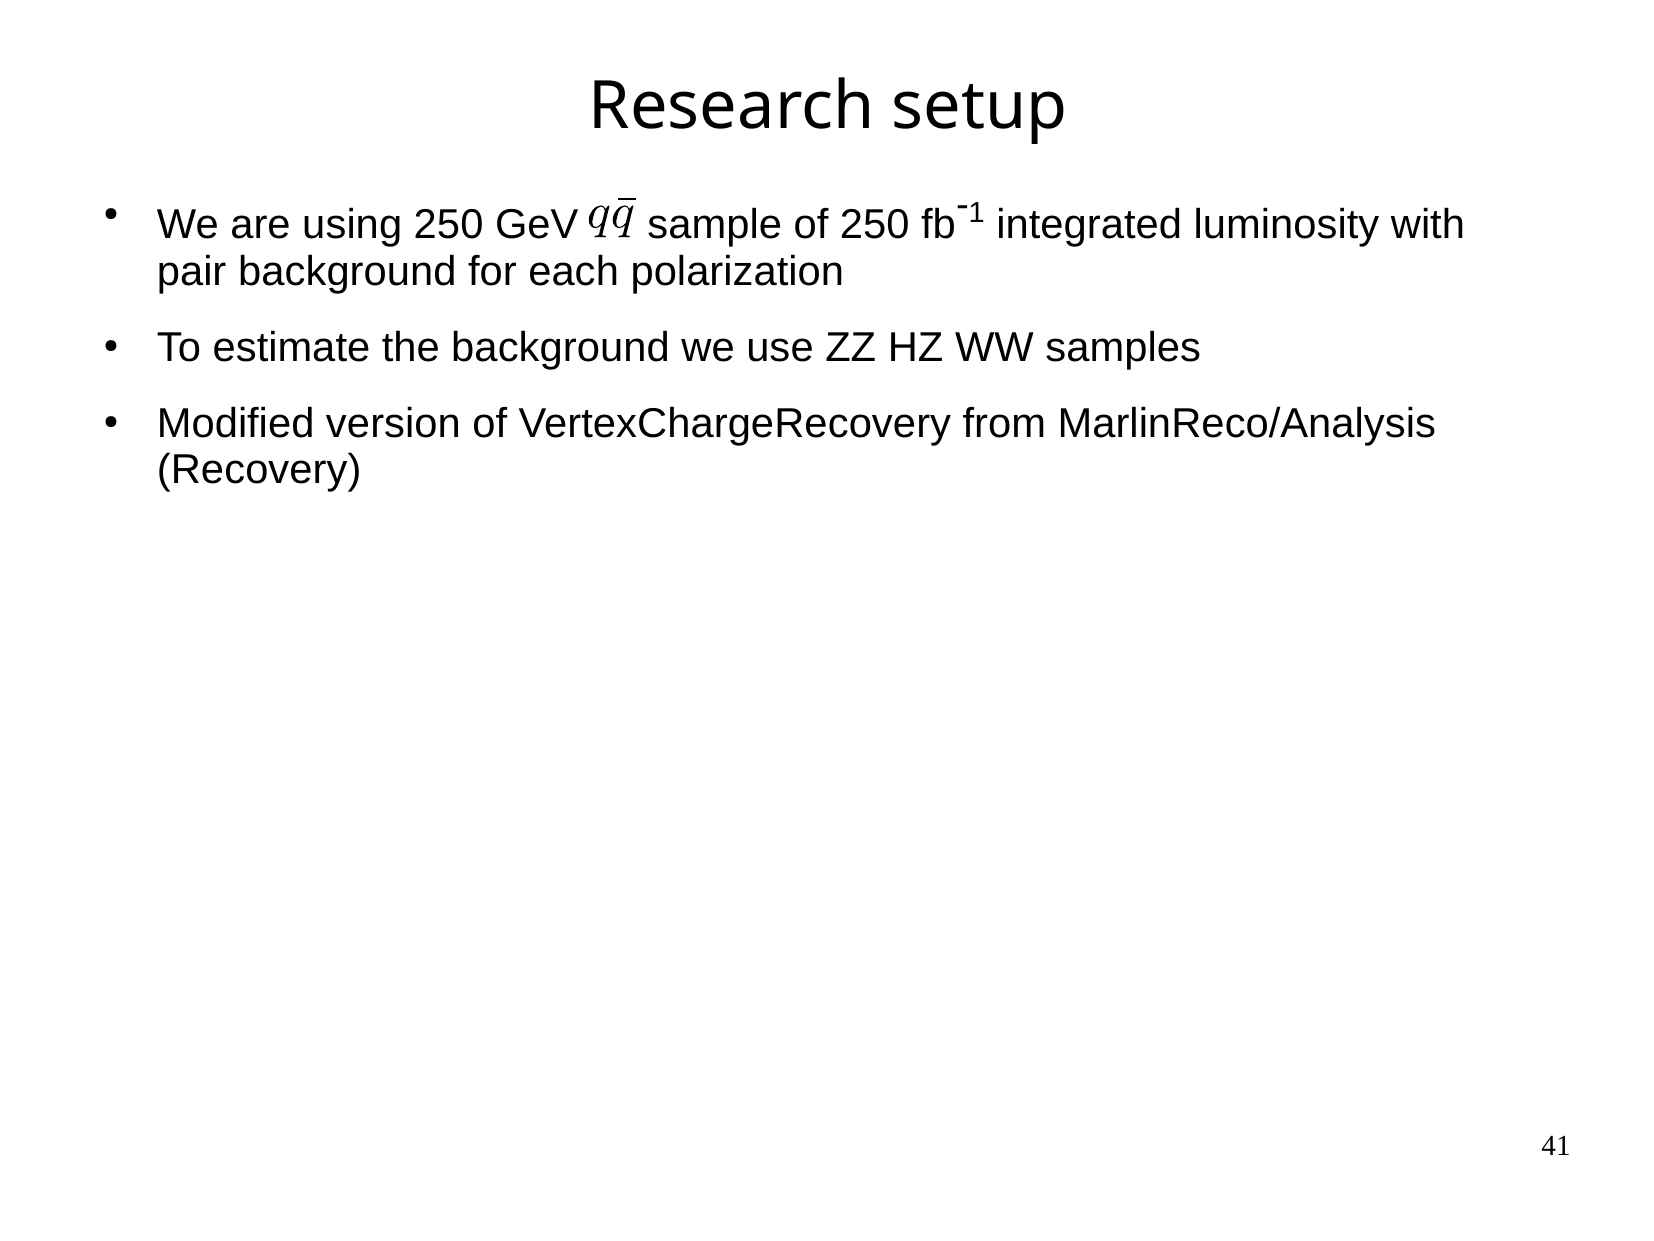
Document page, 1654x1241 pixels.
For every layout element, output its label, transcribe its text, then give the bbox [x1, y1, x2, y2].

text_box [586, 198, 640, 238]
list We are using 250 GeV sample of 250 fb-1 integrated luminosity with pair background for each polarization To estimate the background we use ZZ HZ WW samples Modified version of VertexChargeRecovery from MarlinReco/Analysis (Recovery) [85, 182, 1531, 1171]
title Research setup [85, 52, 1571, 153]
